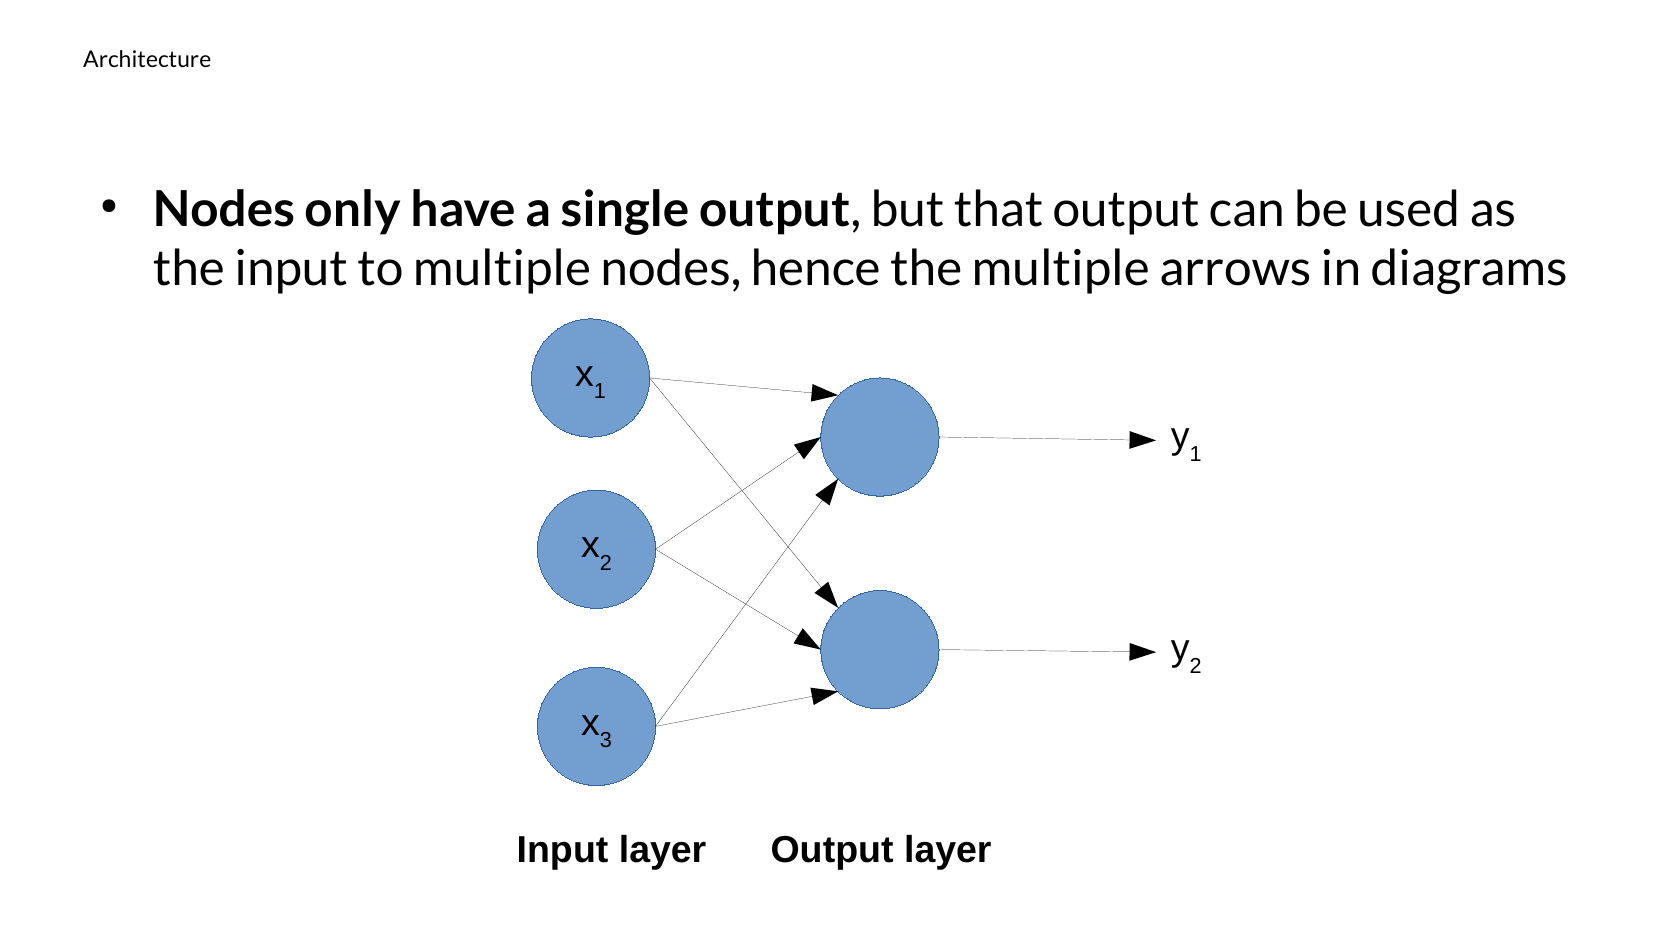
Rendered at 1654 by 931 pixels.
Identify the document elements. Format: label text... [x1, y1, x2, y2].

text_box x3 [537, 667, 656, 786]
title Architecture [83, 0, 1571, 119]
text_box x1 [531, 318, 650, 438]
text_box [820, 377, 940, 497]
text_box Output layer [755, 820, 1016, 931]
text_box y2 [1156, 619, 1217, 686]
text_box [820, 590, 940, 709]
text_box Input layer [501, 820, 722, 878]
text_box y1 [1156, 407, 1217, 474]
text_box x2 [537, 490, 656, 609]
list Nodes only have a single output, but that output can be used as the input to multiple nodes, hence the multiple arrows in diagrams [82, 177, 1571, 315]
